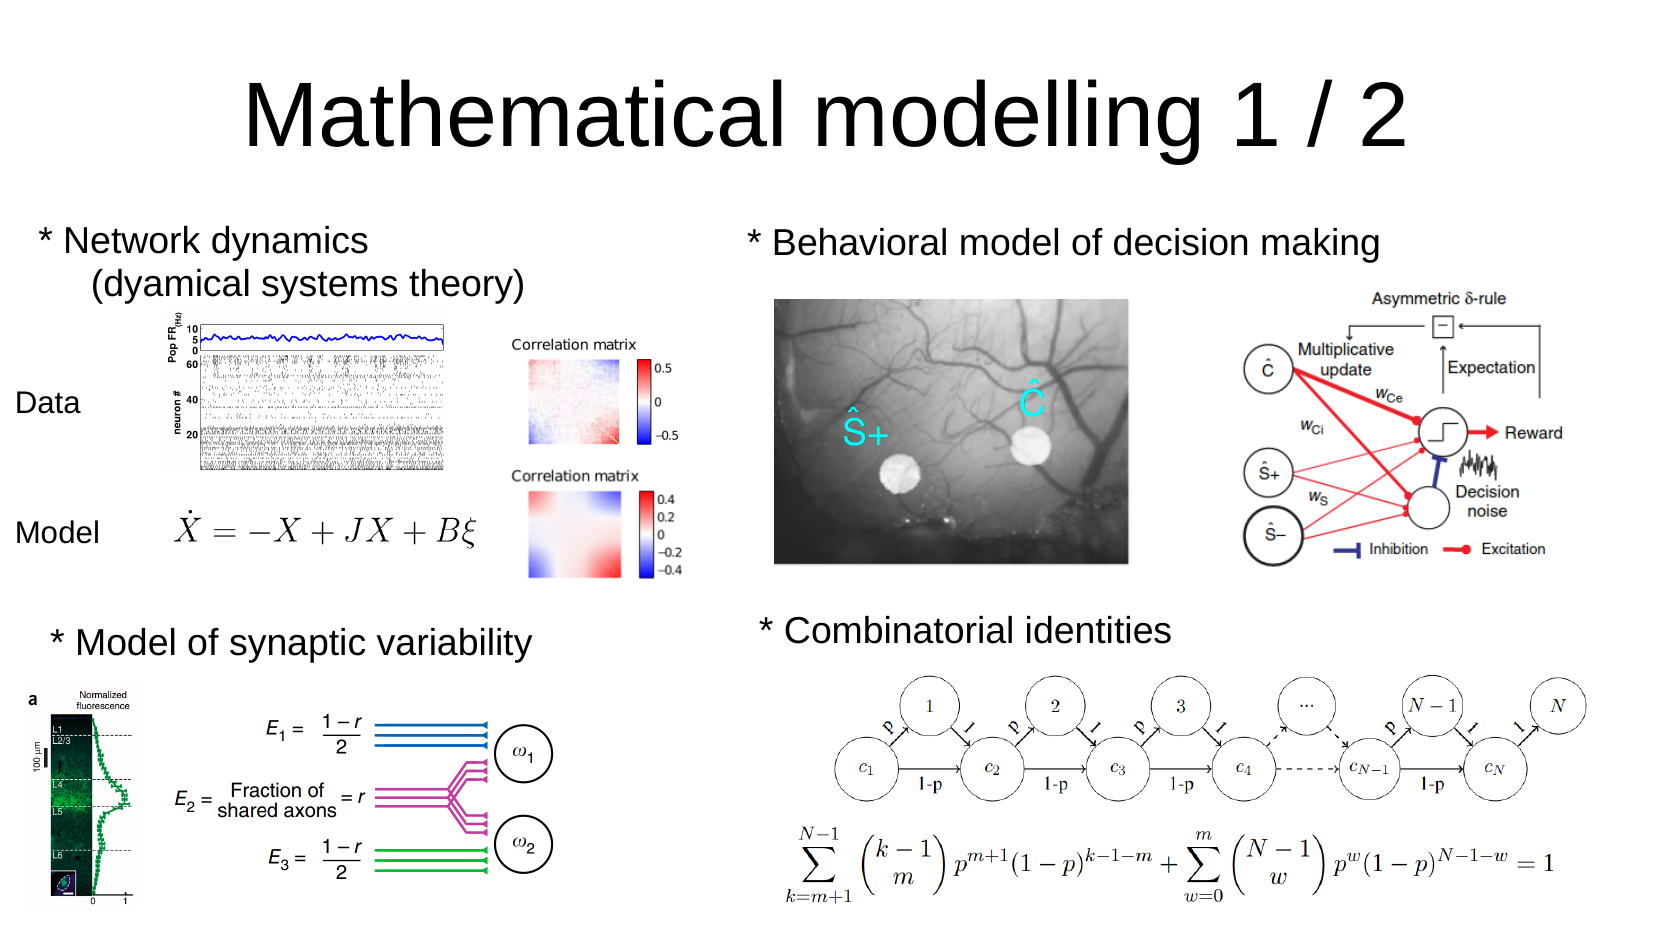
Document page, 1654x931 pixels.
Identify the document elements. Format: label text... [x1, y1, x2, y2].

text_box Model [0, 507, 1087, 649]
picture [507, 330, 682, 449]
text_box * Behavioral model of decision making [1111, 213, 1654, 355]
title Mathematical modelling 1 / 2 [82, 37, 1571, 193]
picture [165, 354, 448, 377]
picture [821, 744, 1595, 806]
text_box * Network dynamics (dyamical systems theory) [23, 212, 1111, 354]
text_box Data [0, 377, 1087, 507]
picture [24, 680, 142, 910]
picture [767, 288, 1134, 567]
picture [1228, 276, 1571, 579]
text_box * Combinatorial identities [1087, 602, 1654, 744]
text_box * Model of synaptic variability [35, 614, 1123, 755]
picture [779, 819, 1560, 910]
picture [165, 698, 567, 886]
